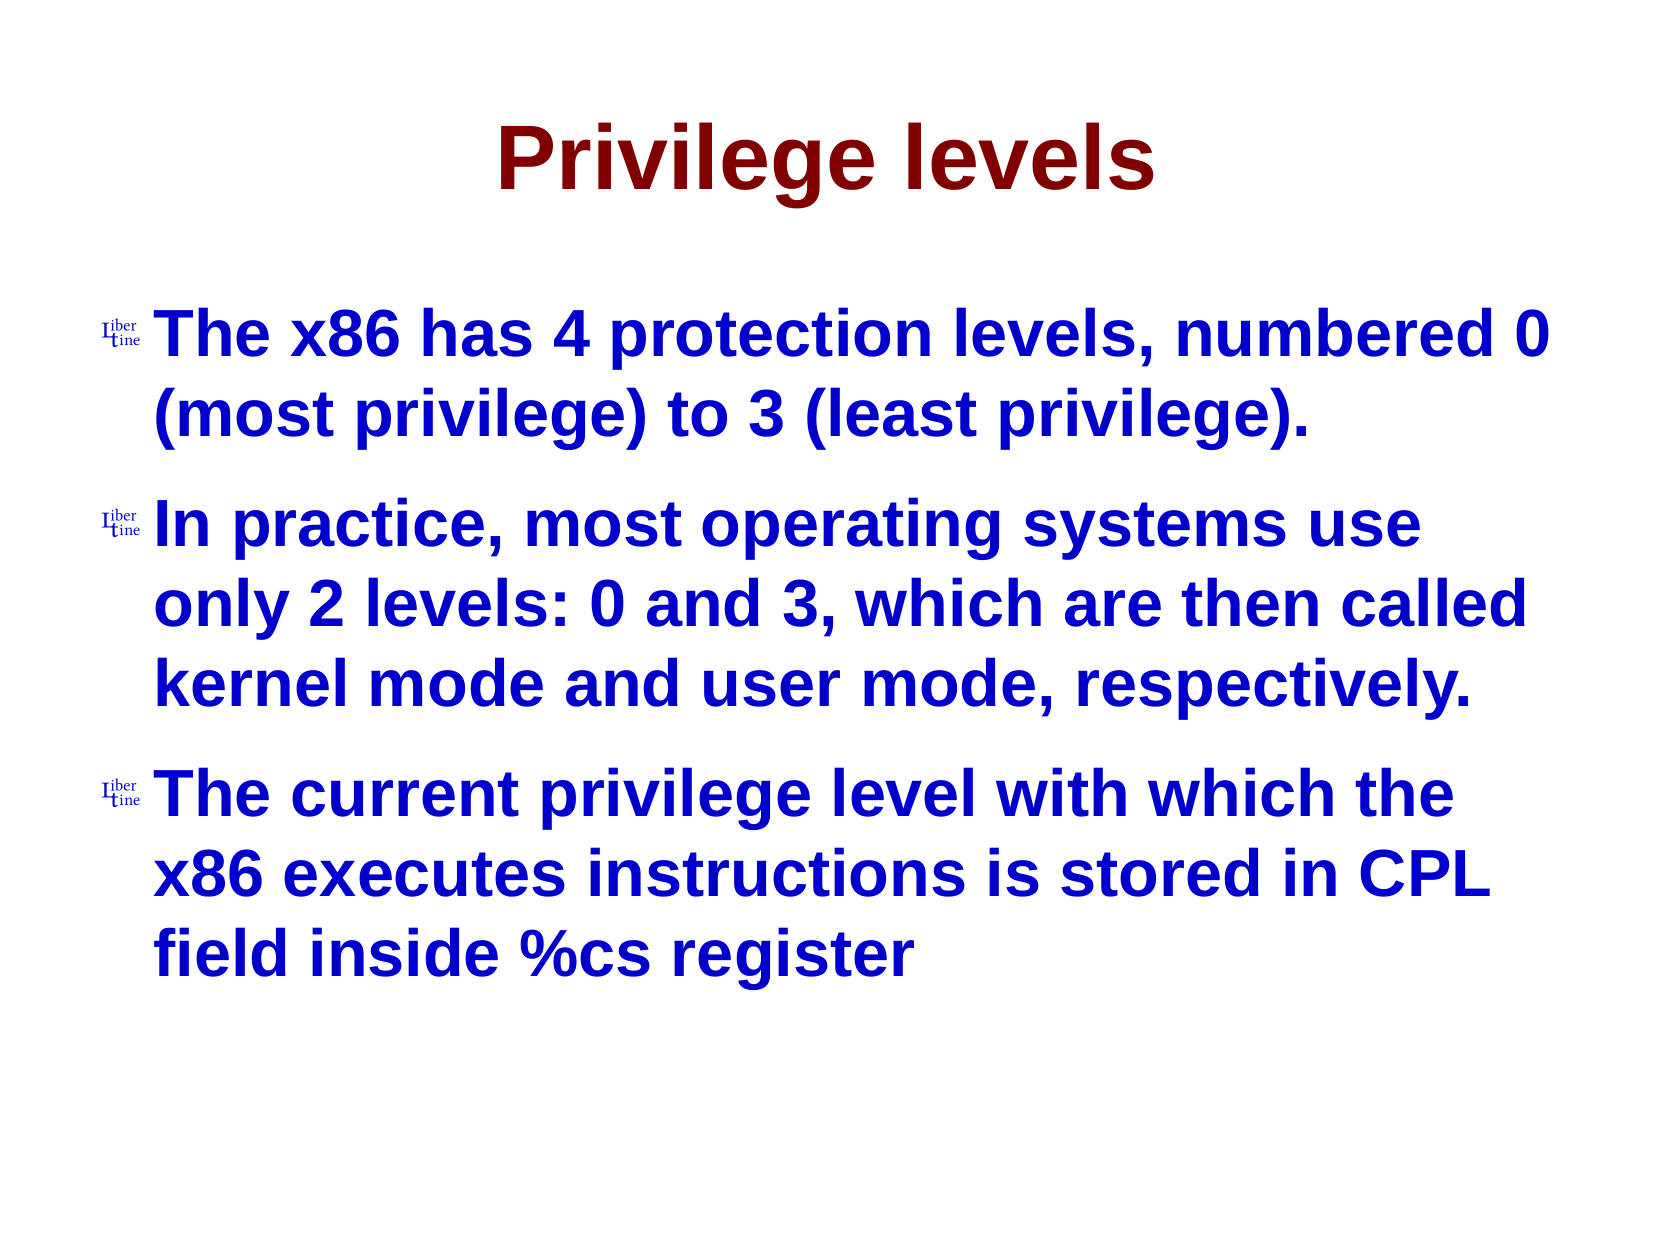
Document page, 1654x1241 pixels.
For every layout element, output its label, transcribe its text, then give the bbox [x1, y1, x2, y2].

list The x86 has 4 protection levels, numbered 0 (most privilege) to 3 (least privilege). In practice, most operating systems use only 2 levels: 0 and 3, which are then called kernel mode and user mode, respectively. The current privilege level with which the x86 executes instructions is stored in CPL field inside %cs register [82, 290, 1571, 1010]
title Privilege levels [82, 49, 1571, 257]
